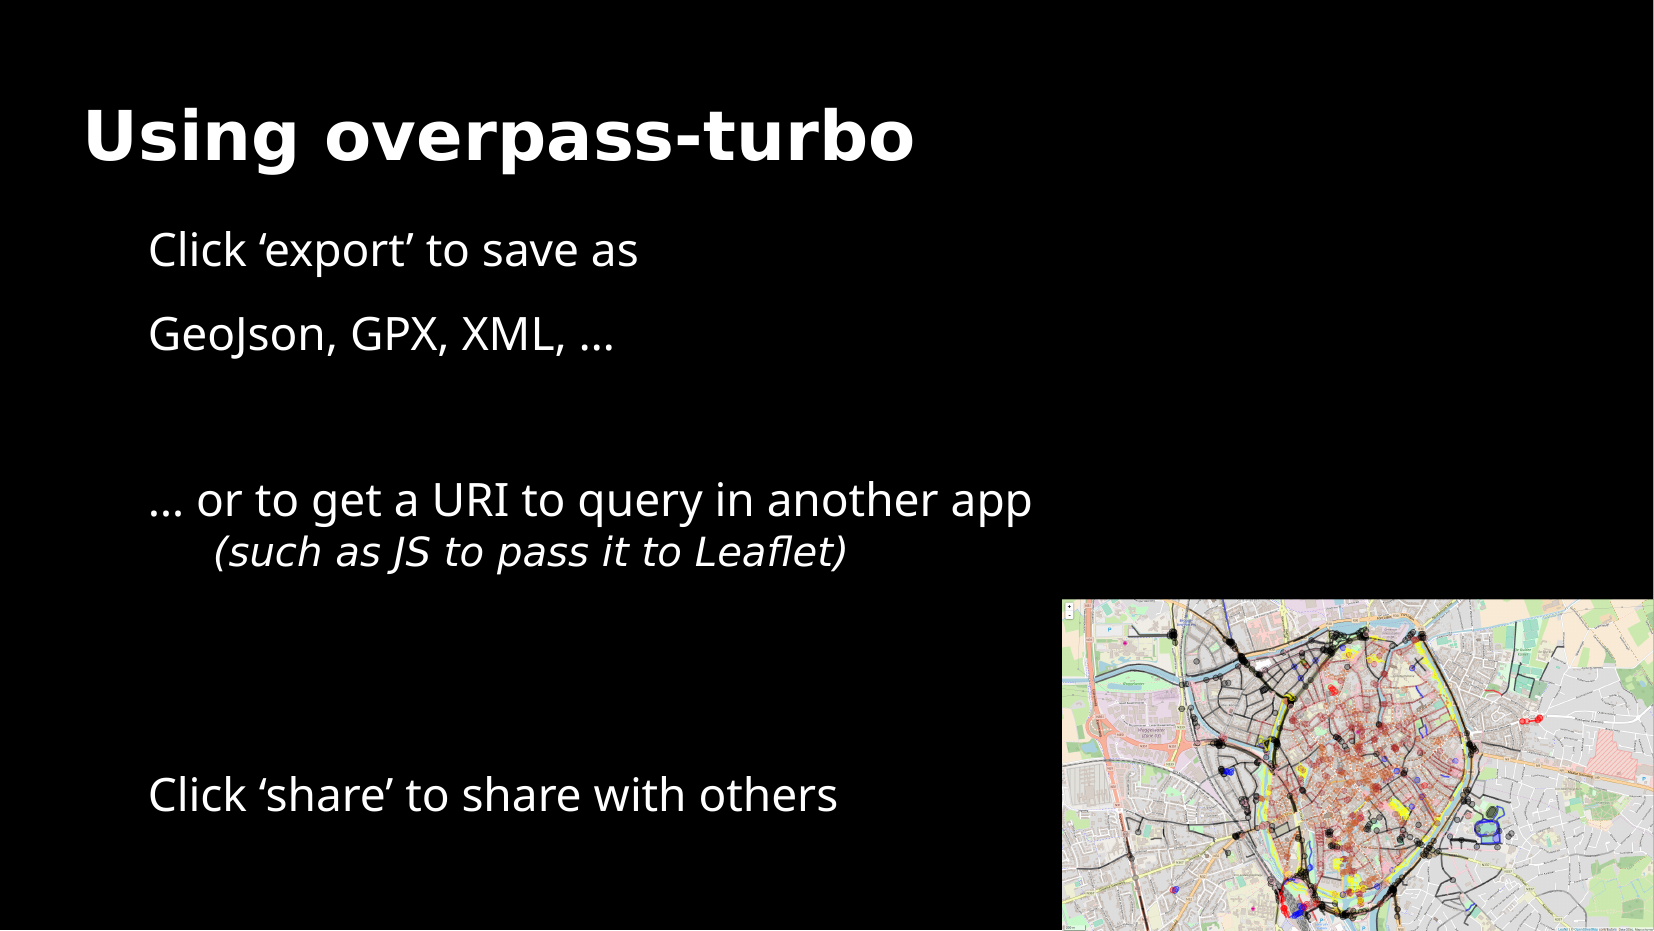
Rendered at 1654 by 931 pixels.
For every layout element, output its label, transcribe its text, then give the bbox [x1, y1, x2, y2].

list Click ‘export’ to save as GeoJson, GPX, XML, … … or to get a URI to query in another app (such as JS to pass it to Leaflet) Click ‘share’ to share with others [82, 217, 1571, 827]
picture [1062, 599, 1654, 931]
title Using overpass-turbo [82, 59, 1571, 215]
